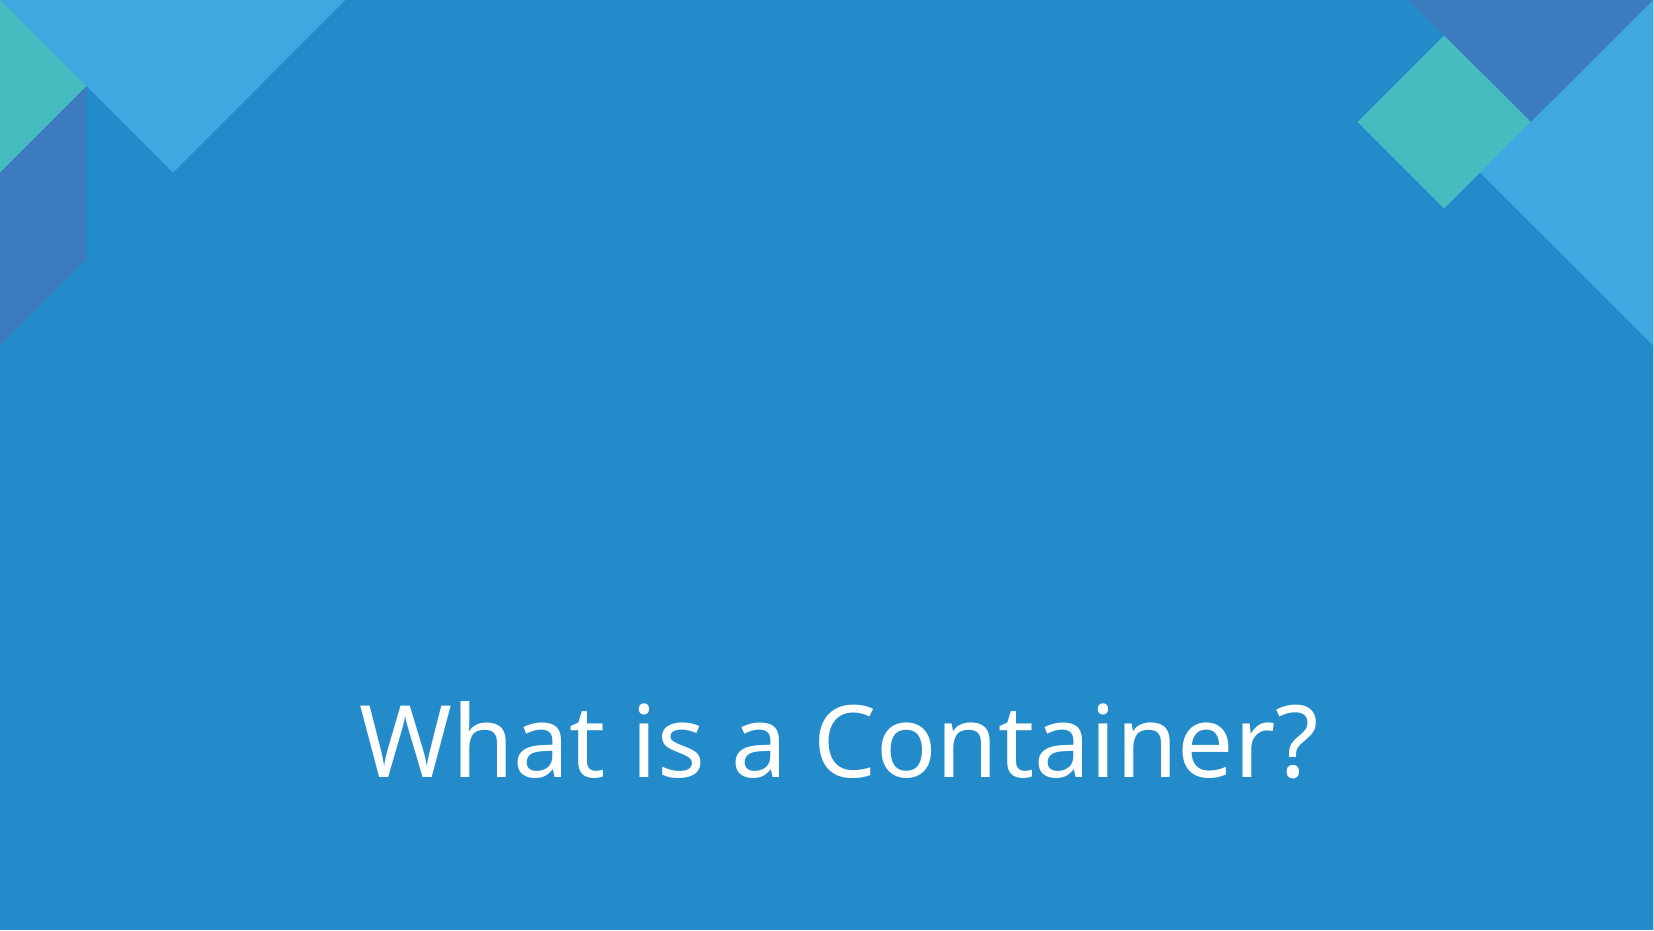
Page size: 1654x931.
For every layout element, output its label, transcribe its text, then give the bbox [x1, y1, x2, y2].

title What is a Container? [71, 649, 1608, 827]
